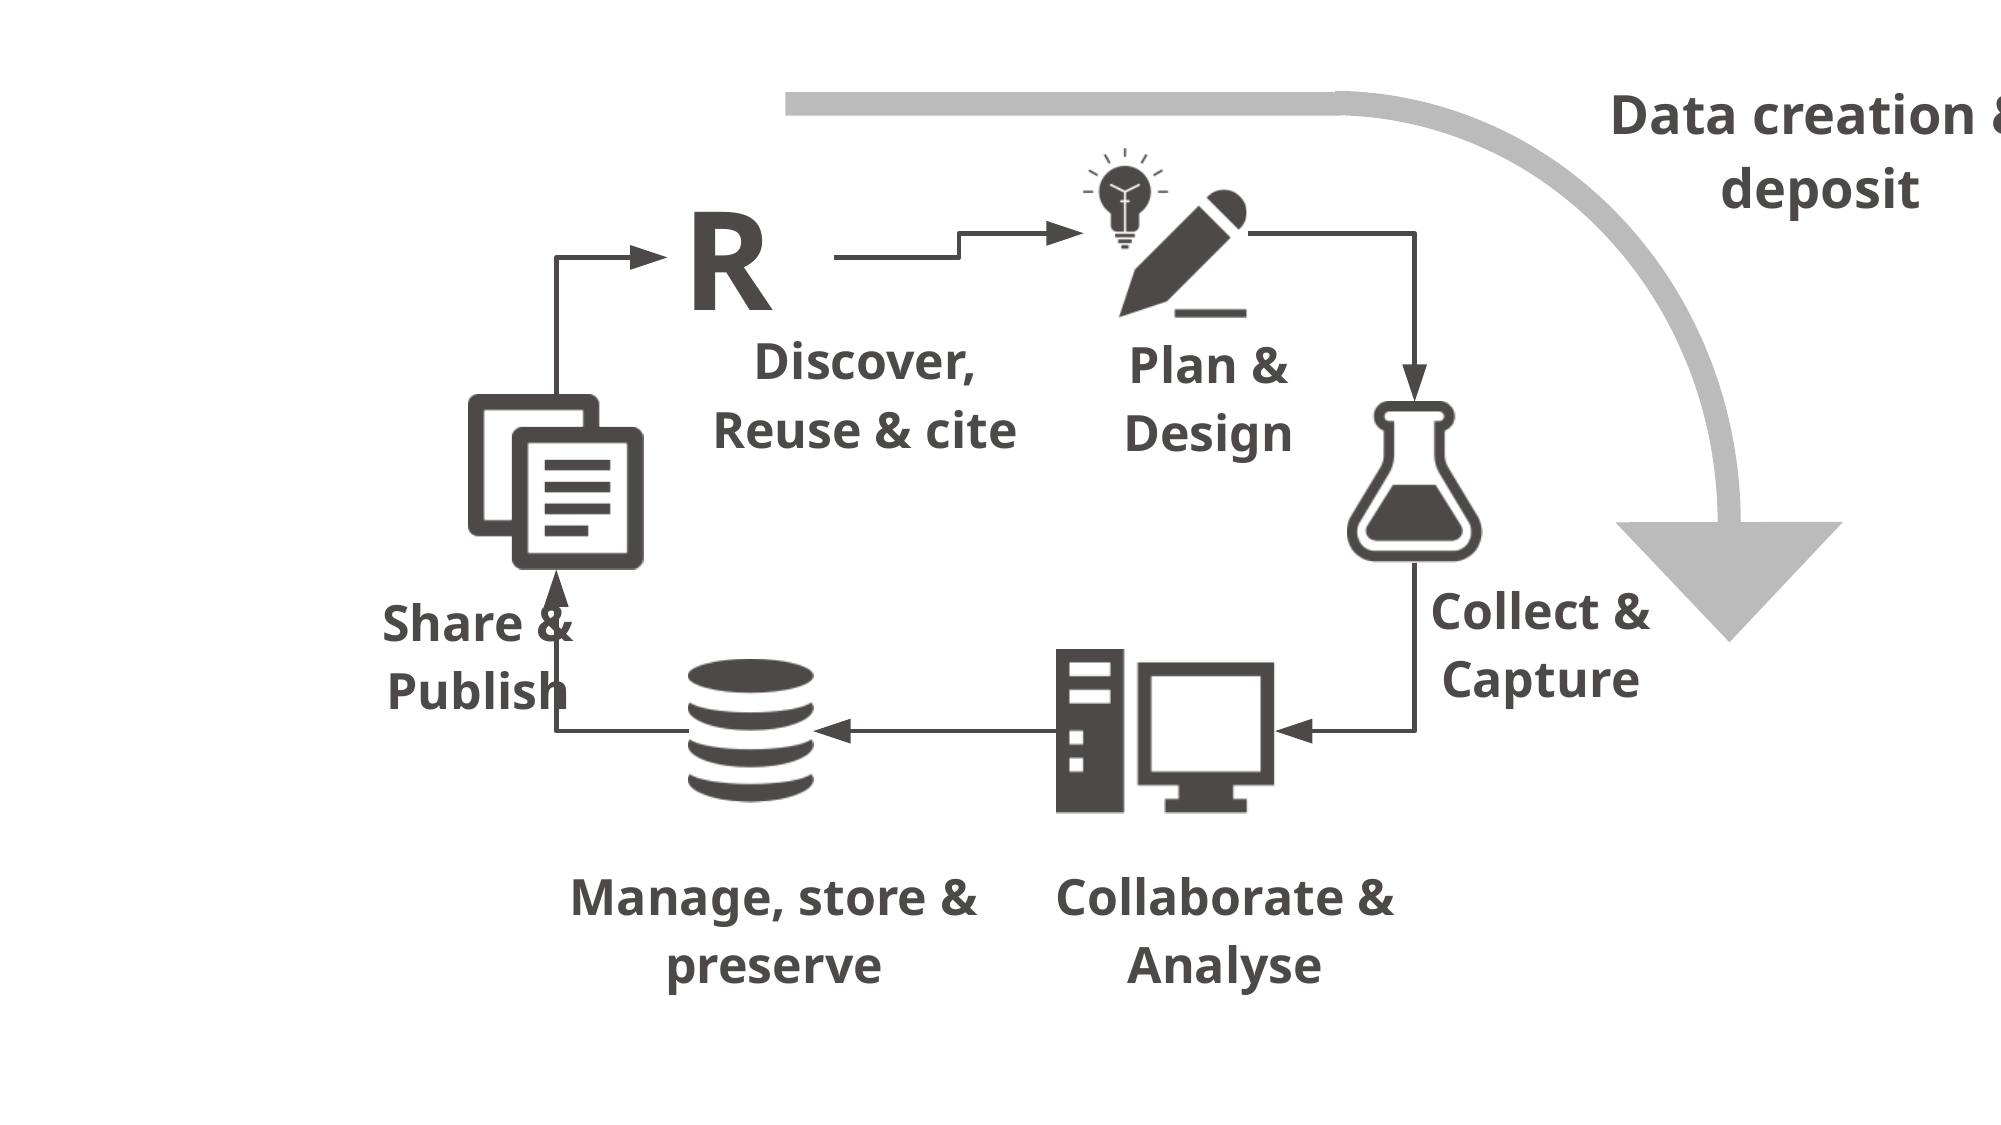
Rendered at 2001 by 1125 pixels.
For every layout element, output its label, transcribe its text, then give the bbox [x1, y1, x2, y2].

text_box [785, 90, 1844, 643]
text_box Share & Publish [367, 580, 554, 696]
text_box Collaborate & Analyse [1040, 854, 1546, 970]
picture [1083, 148, 1248, 318]
picture [468, 394, 644, 570]
text_box Plan & Design [1108, 322, 1288, 438]
text_box Data creation & deposit [1594, 68, 1991, 193]
text_box Manage, store & preserve [555, 854, 941, 970]
picture [688, 659, 814, 803]
text_box Collect & Capture [1417, 568, 1639, 684]
picture [1056, 649, 1276, 814]
picture [1347, 401, 1483, 563]
text_box Share & Publish [559, 607, 568, 696]
text_box Discover, Reuse & cite [697, 318, 993, 434]
text_box R [667, 156, 835, 311]
